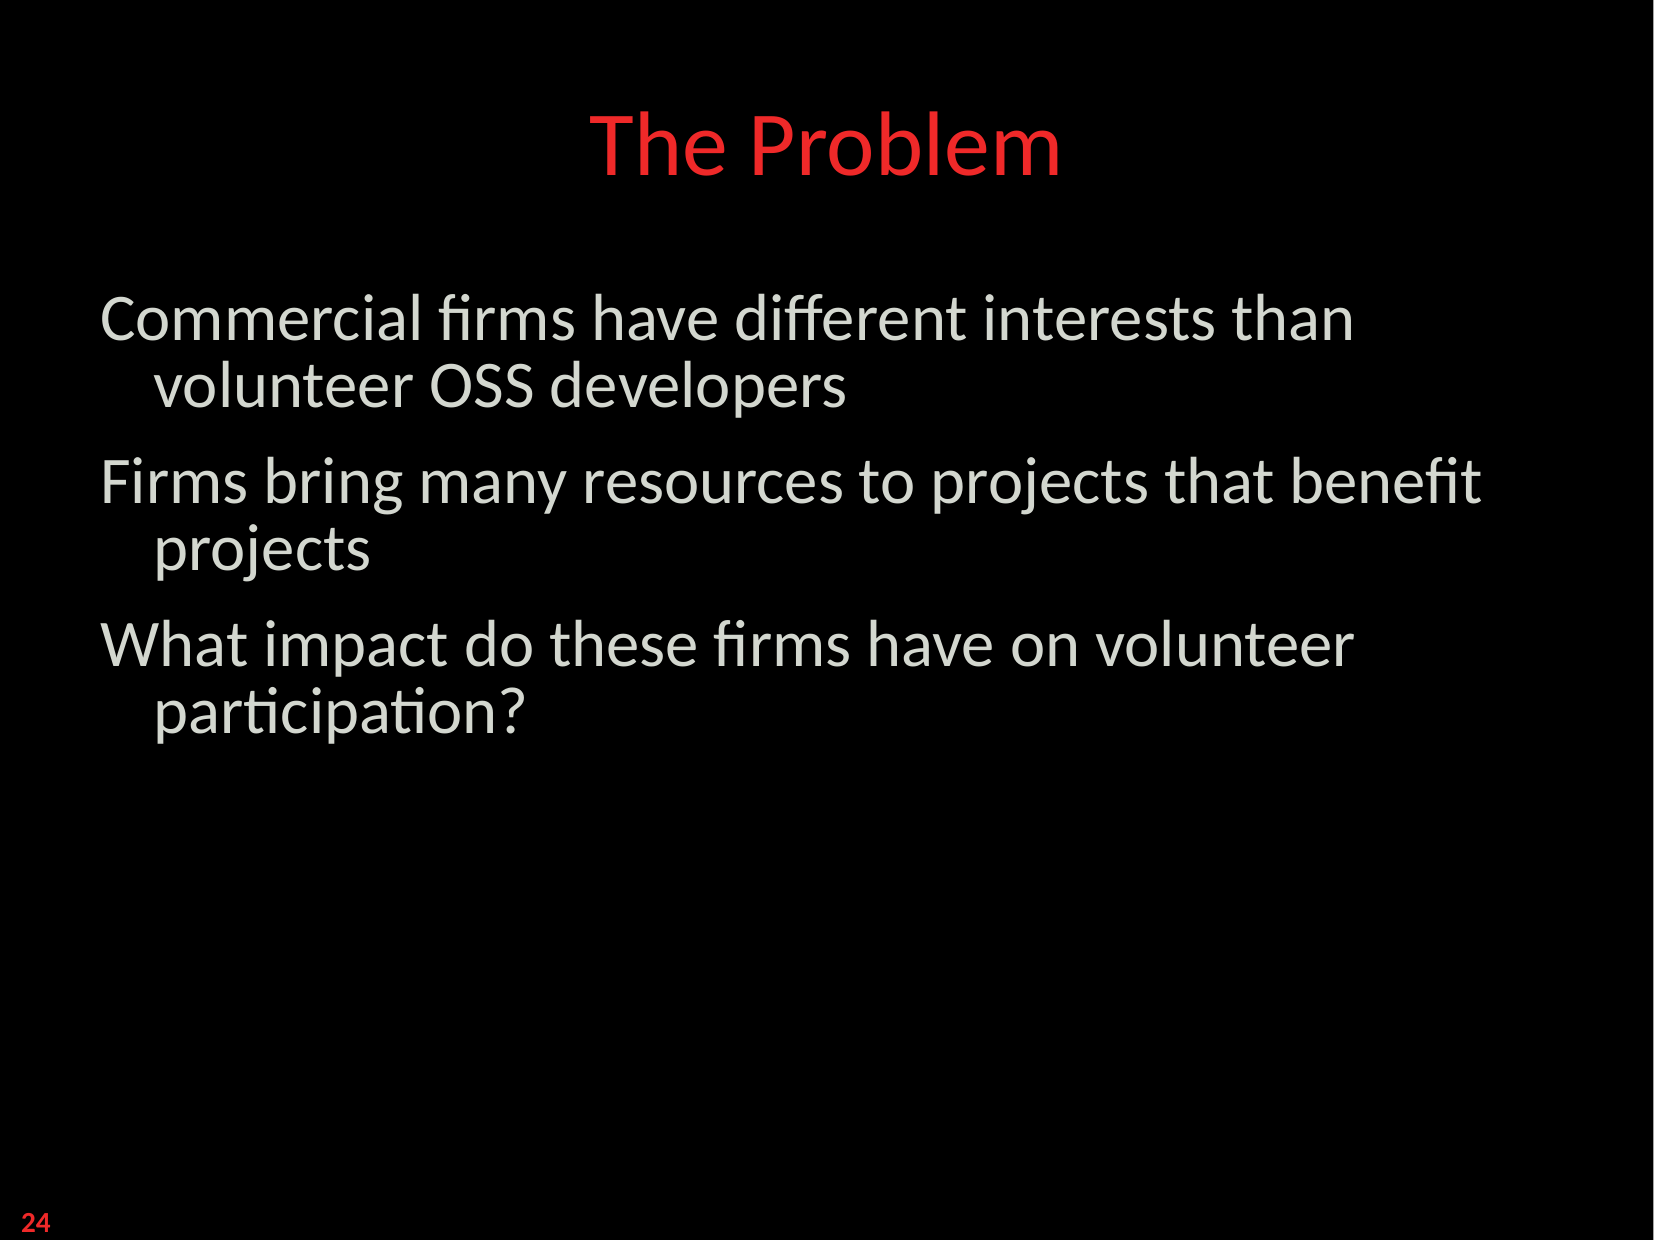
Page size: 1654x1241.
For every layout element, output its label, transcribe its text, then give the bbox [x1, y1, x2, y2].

title The Problem [82, 56, 1571, 250]
list Commercial firms have different interests than volunteer OSS developers Firms bring many resources to projects that benefit projects What impact do these firms have on volunteer participation? [82, 290, 1571, 1094]
